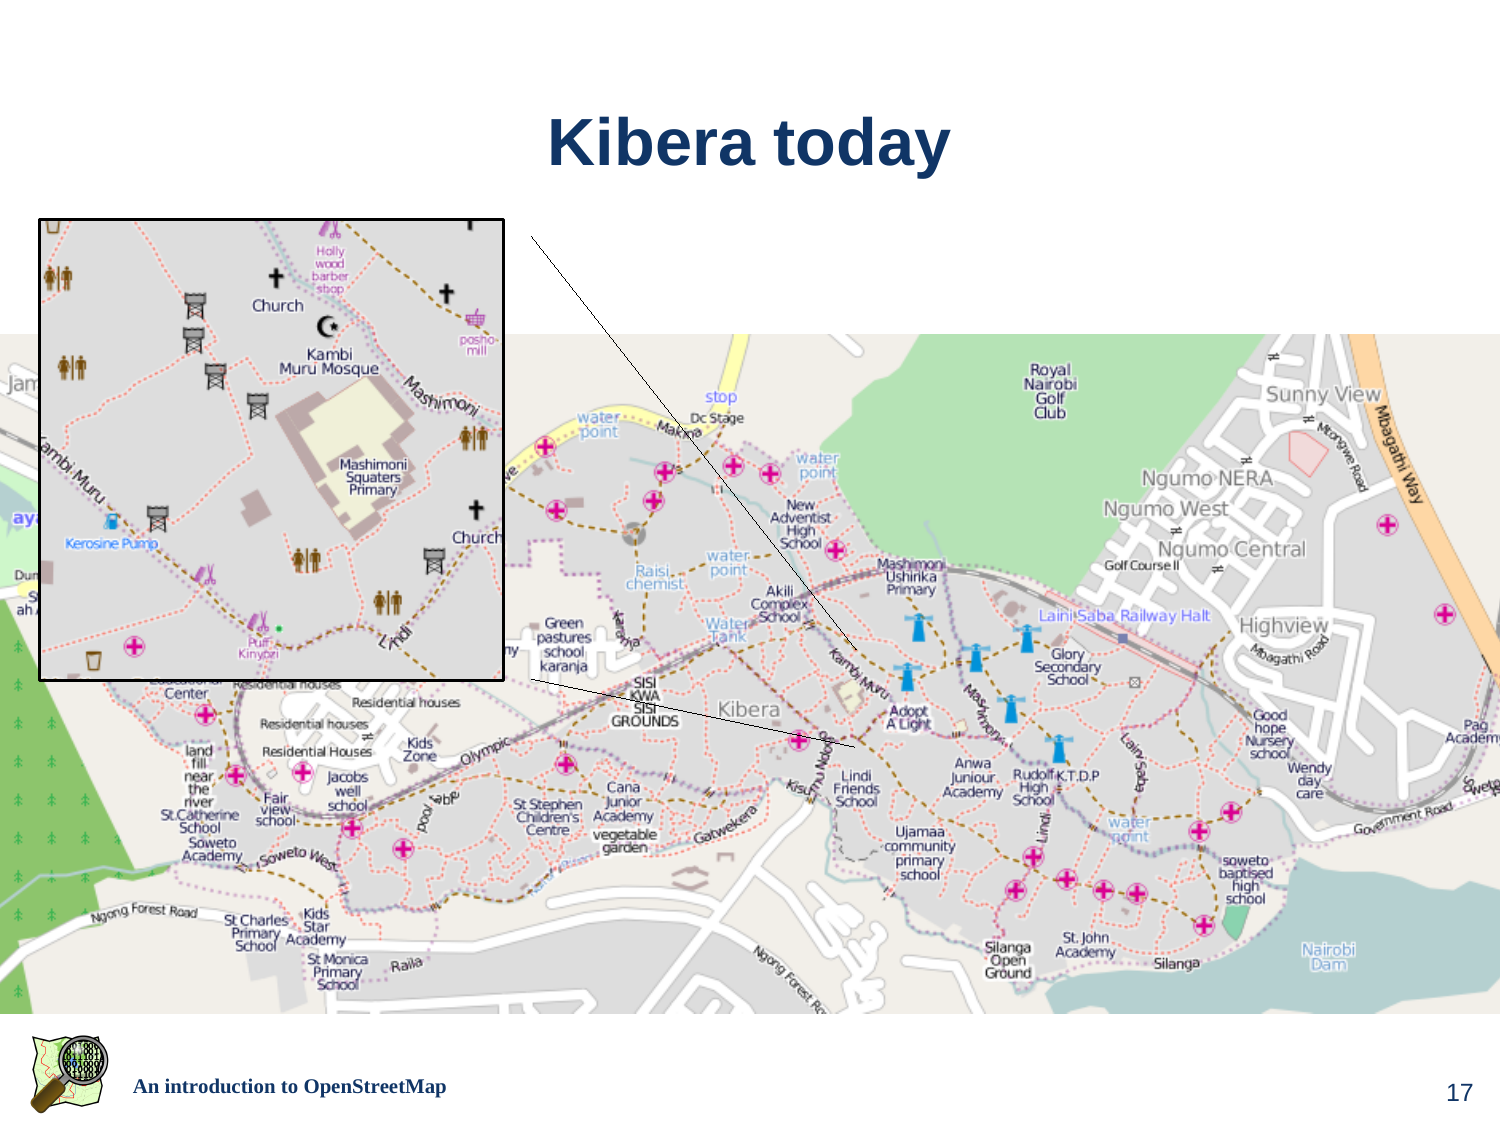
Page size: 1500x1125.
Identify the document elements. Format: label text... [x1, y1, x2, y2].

picture [29, 1033, 110, 1114]
picture [41, 221, 502, 680]
picture [0, 334, 1500, 1014]
title Kibera today [74, 37, 1425, 240]
